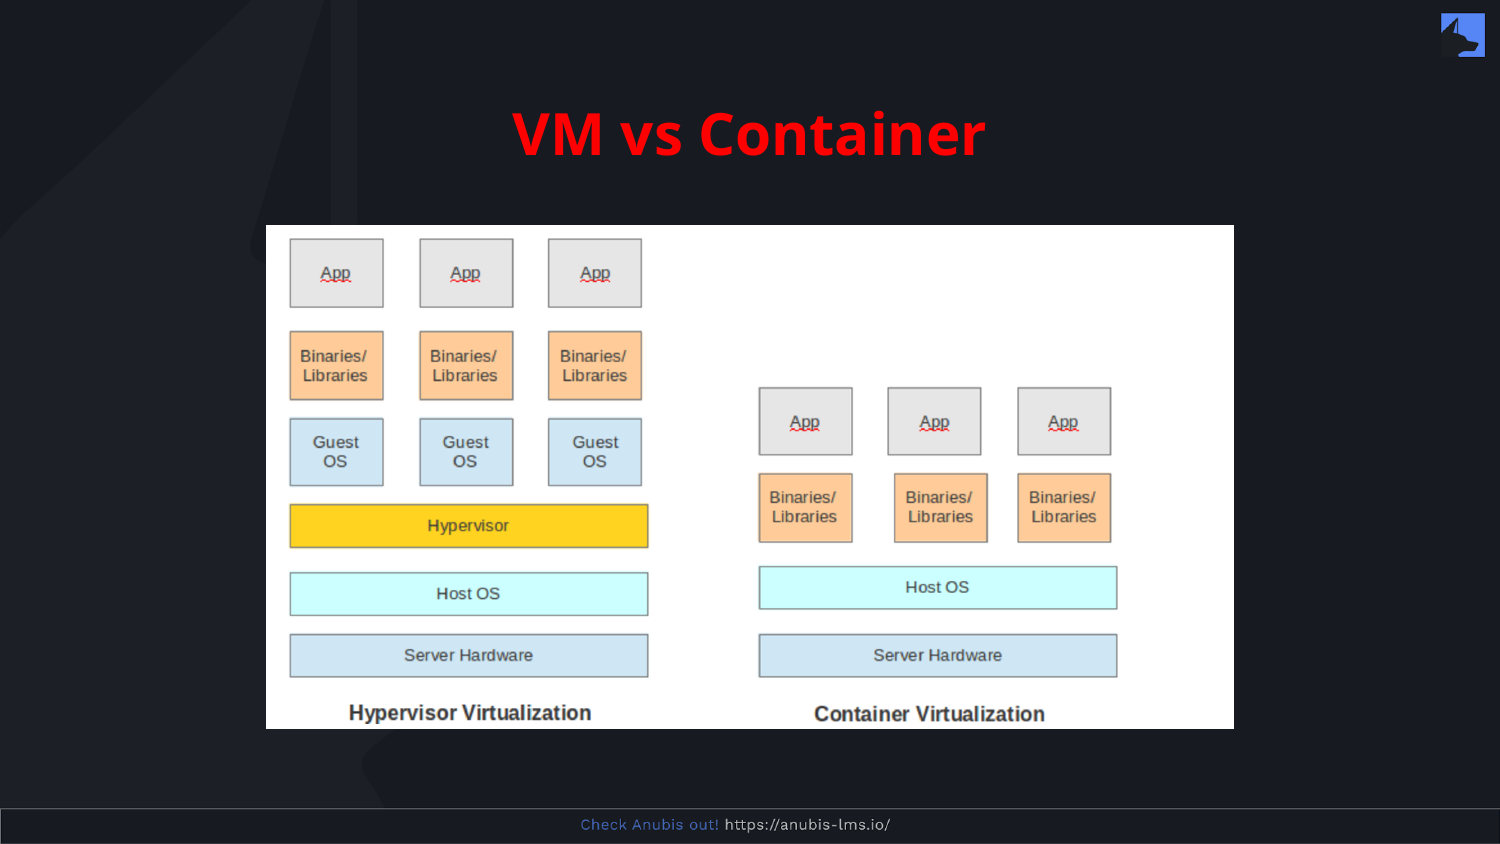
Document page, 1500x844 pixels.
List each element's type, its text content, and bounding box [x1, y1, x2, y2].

picture [0, 0, 1500, 844]
title VM vs Container [109, 38, 1391, 226]
